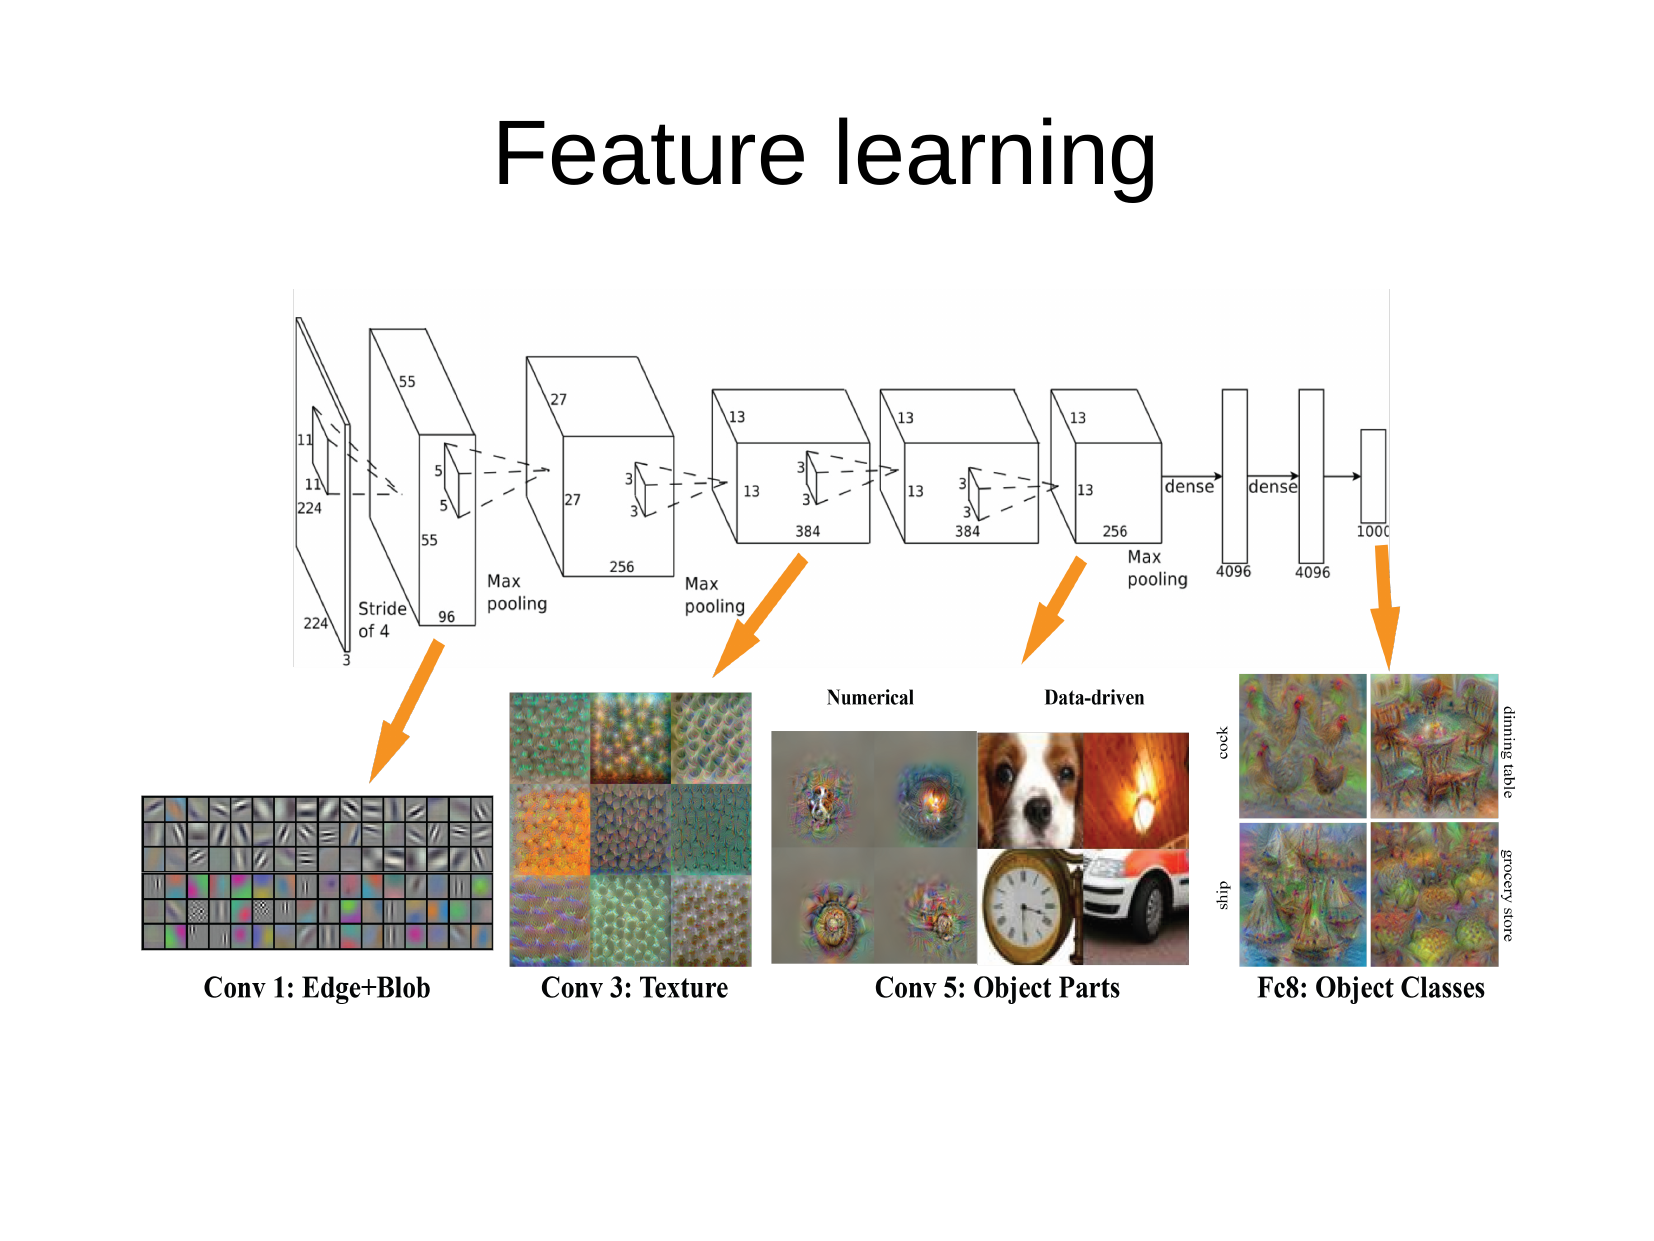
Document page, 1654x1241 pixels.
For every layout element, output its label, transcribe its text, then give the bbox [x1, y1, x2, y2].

picture [141, 289, 1517, 1008]
title Feature learning [82, 49, 1571, 257]
